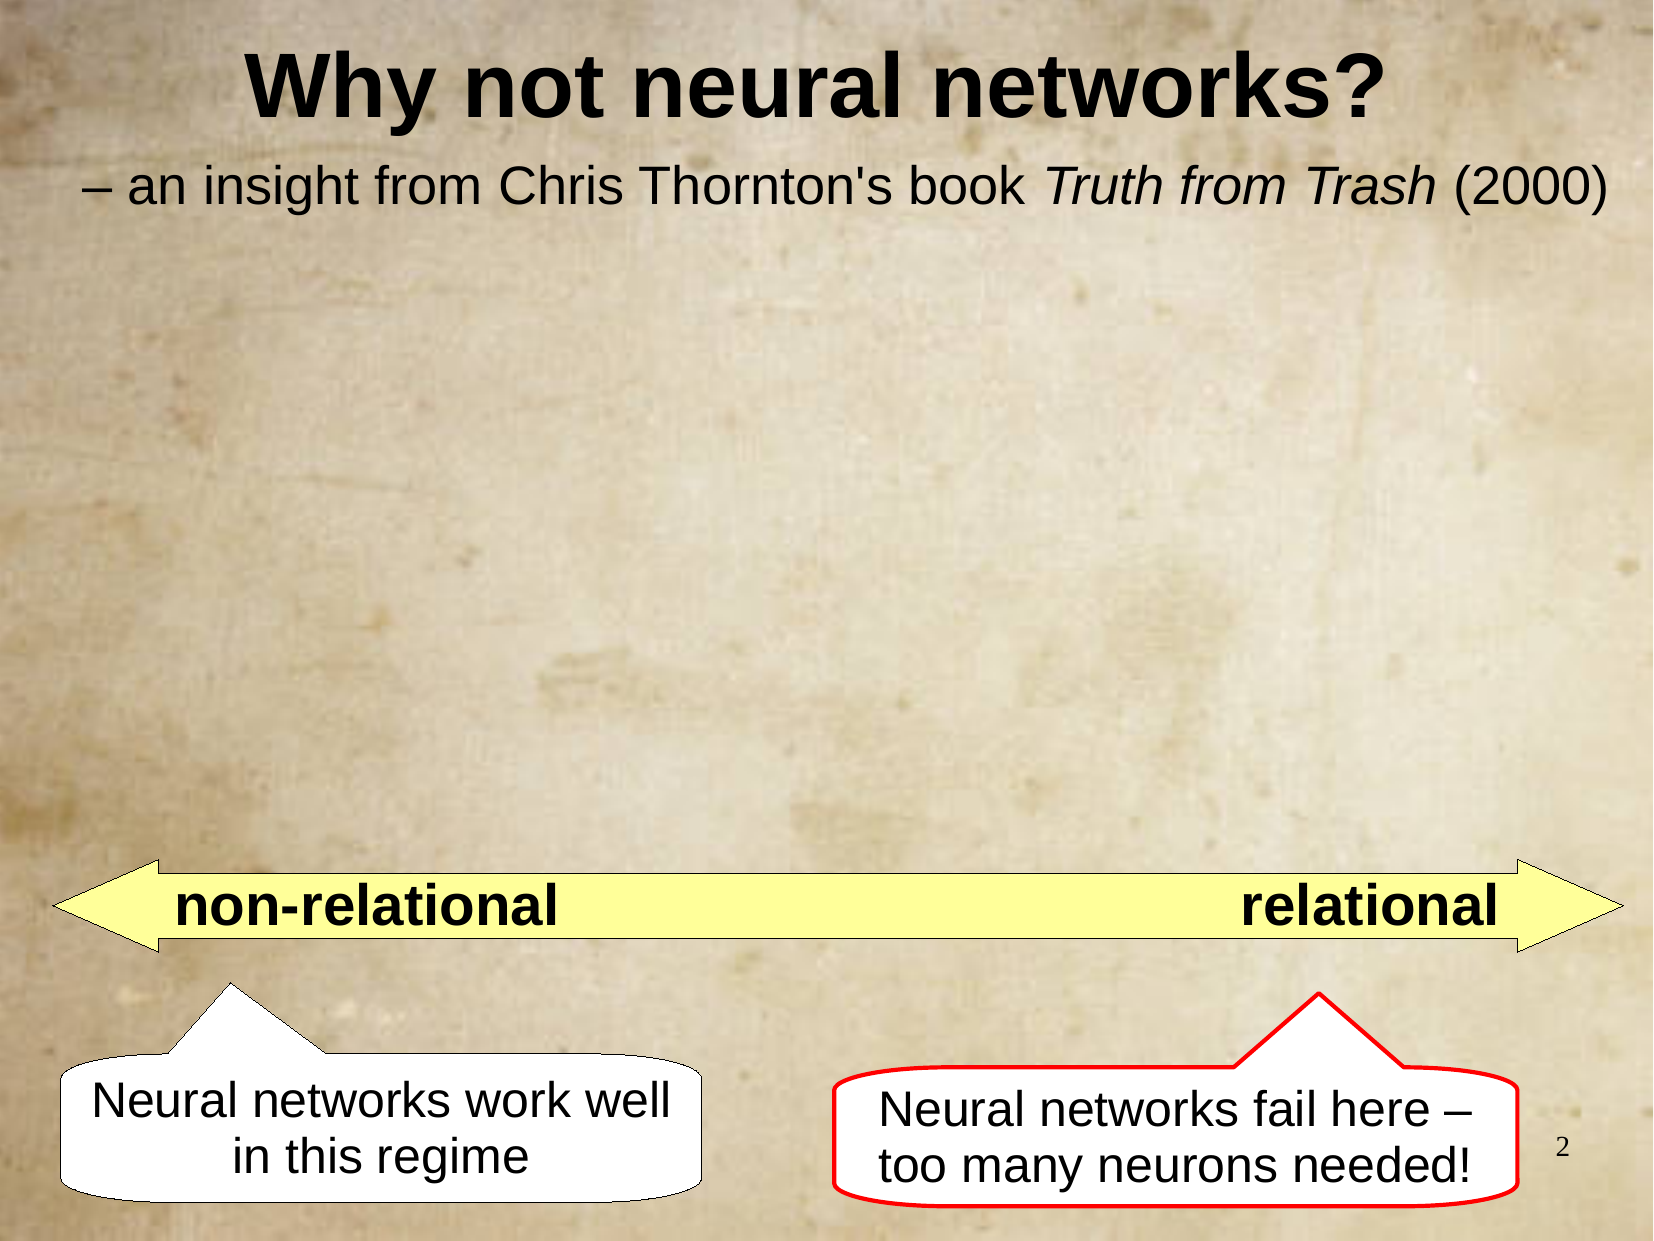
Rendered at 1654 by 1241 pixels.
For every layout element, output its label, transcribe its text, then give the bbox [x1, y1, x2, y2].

text_box non-relational relational [52, 859, 1624, 953]
text_box – an insight from Chris Thornton's book Truth from Trash (2000) [67, 148, 1625, 224]
title Why not neural networks? [201, 25, 1433, 146]
picture [0, 0, 1654, 1241]
text_box Neural networks work well in this regime [60, 982, 702, 1203]
text_box Neural networks fail here – too many neurons needed! [834, 993, 1518, 1207]
